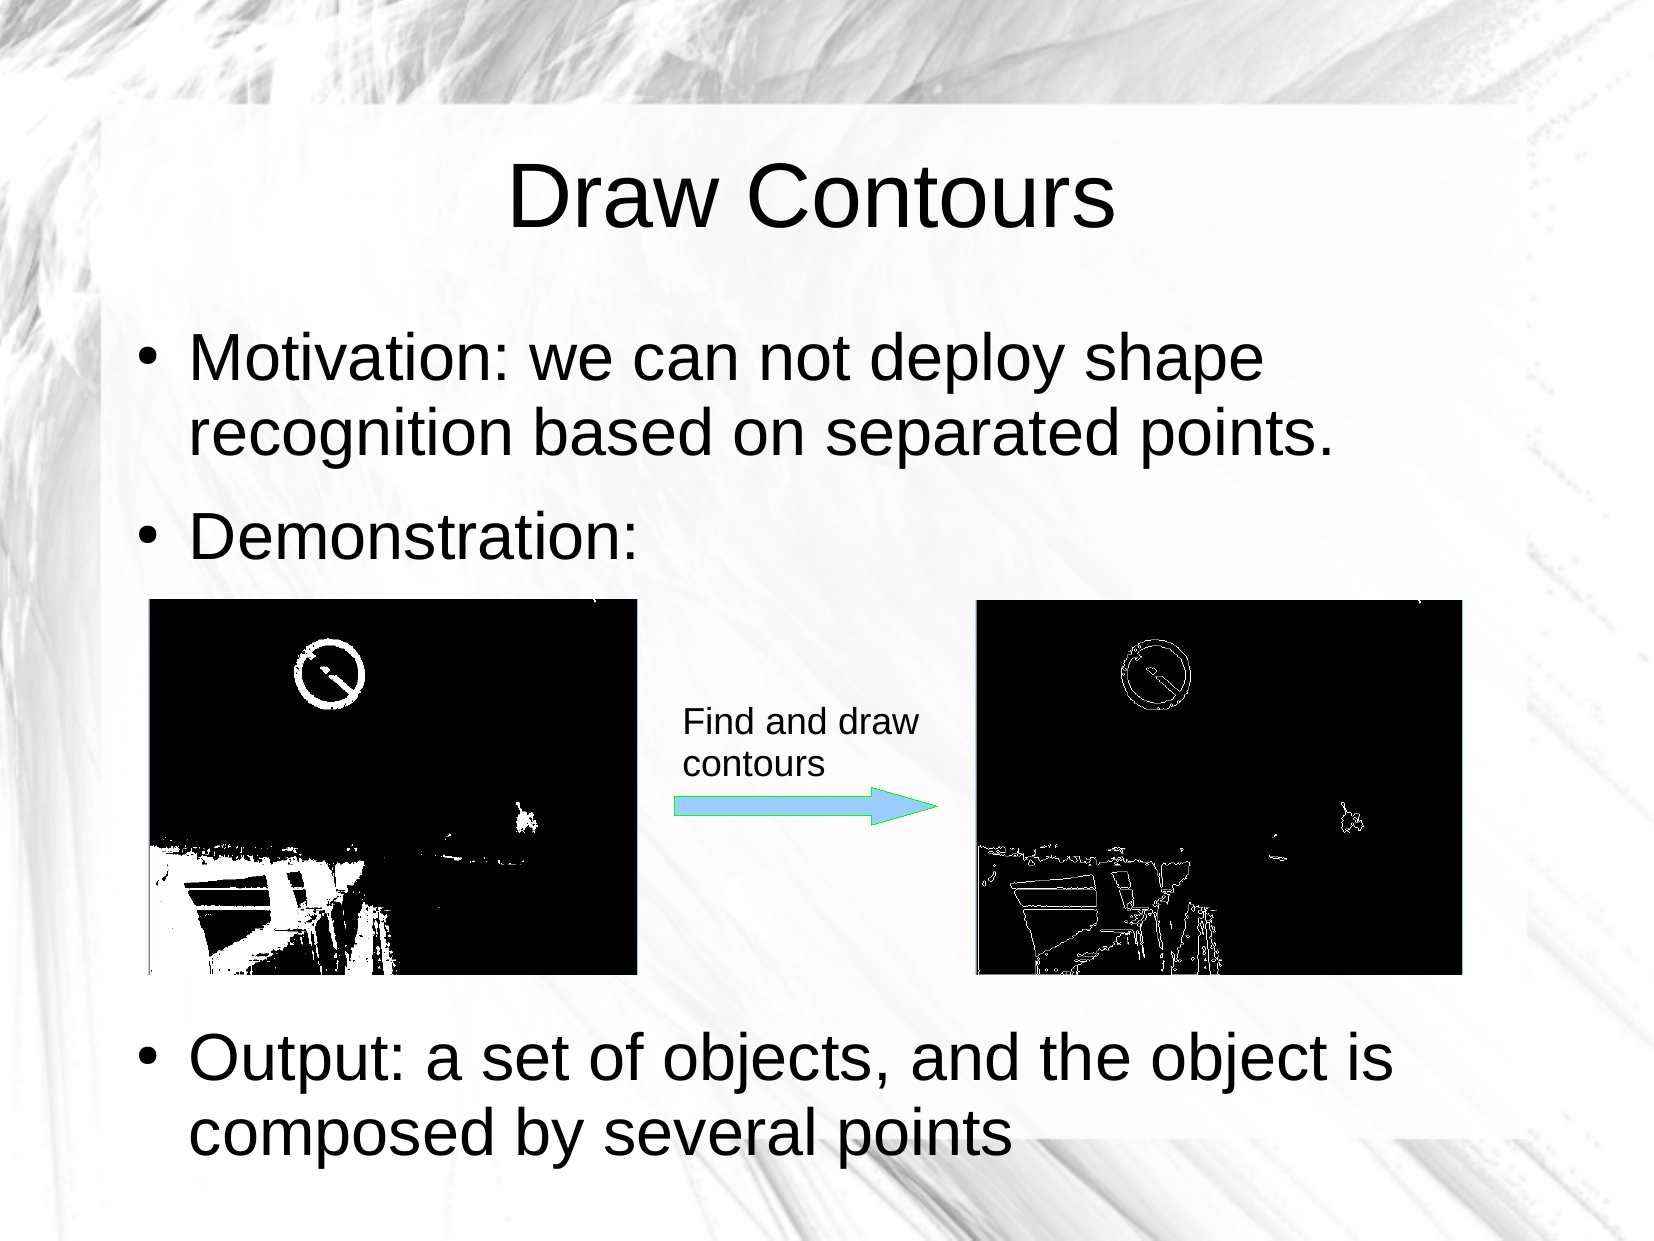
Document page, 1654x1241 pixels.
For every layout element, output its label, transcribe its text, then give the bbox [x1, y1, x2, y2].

text_box [674, 793, 938, 826]
list Motivation: we can not deploy shape recognition based on separated points. Demonstration: Output: a set of objects, and the object is composed by several points [118, 319, 1571, 1170]
text_box Find and draw contours [667, 693, 944, 793]
title Draw Contours [118, 112, 1506, 281]
picture [0, 0, 1654, 1241]
